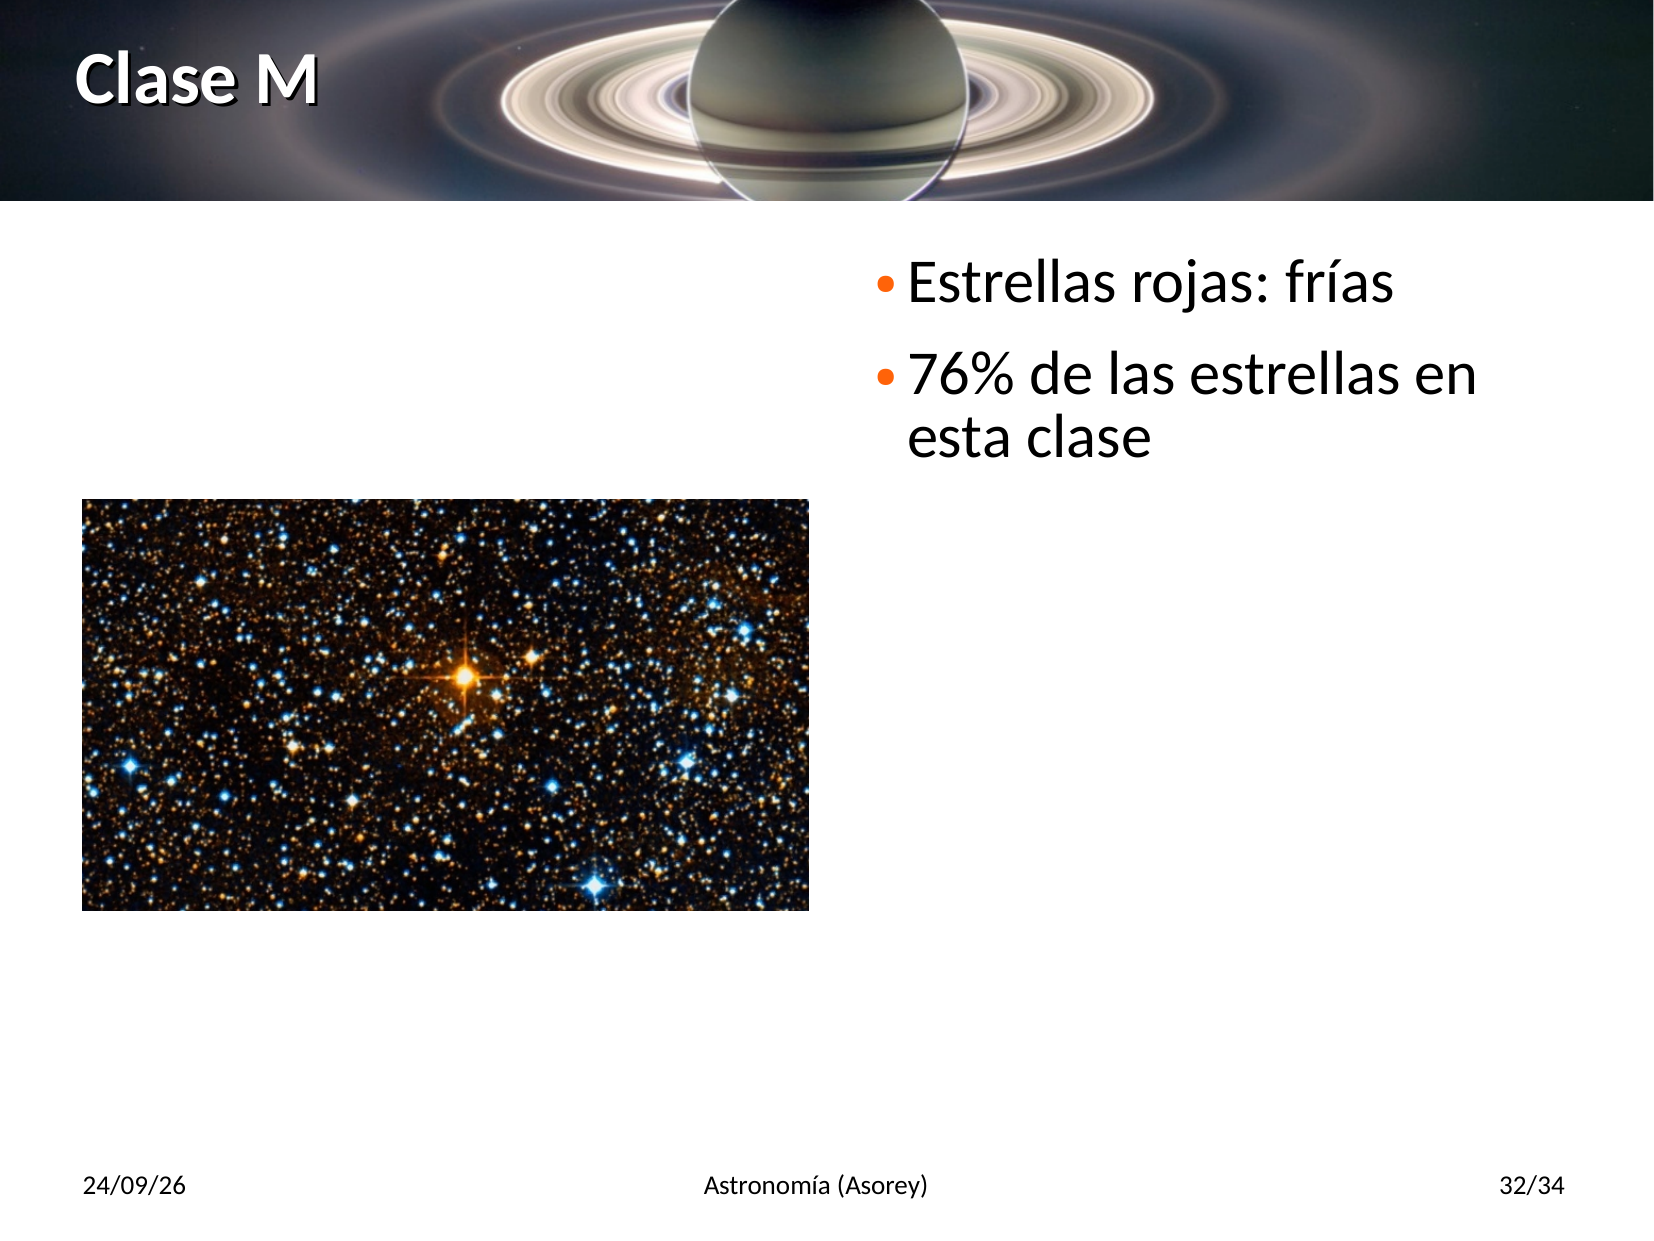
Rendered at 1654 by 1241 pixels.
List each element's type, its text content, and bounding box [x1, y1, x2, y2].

list Estrellas rojas: frías 76% de las estrellas en esta clase [845, 255, 1572, 1156]
picture [0, 0, 1654, 201]
title Clase M [75, 19, 1564, 151]
picture [82, 499, 809, 911]
